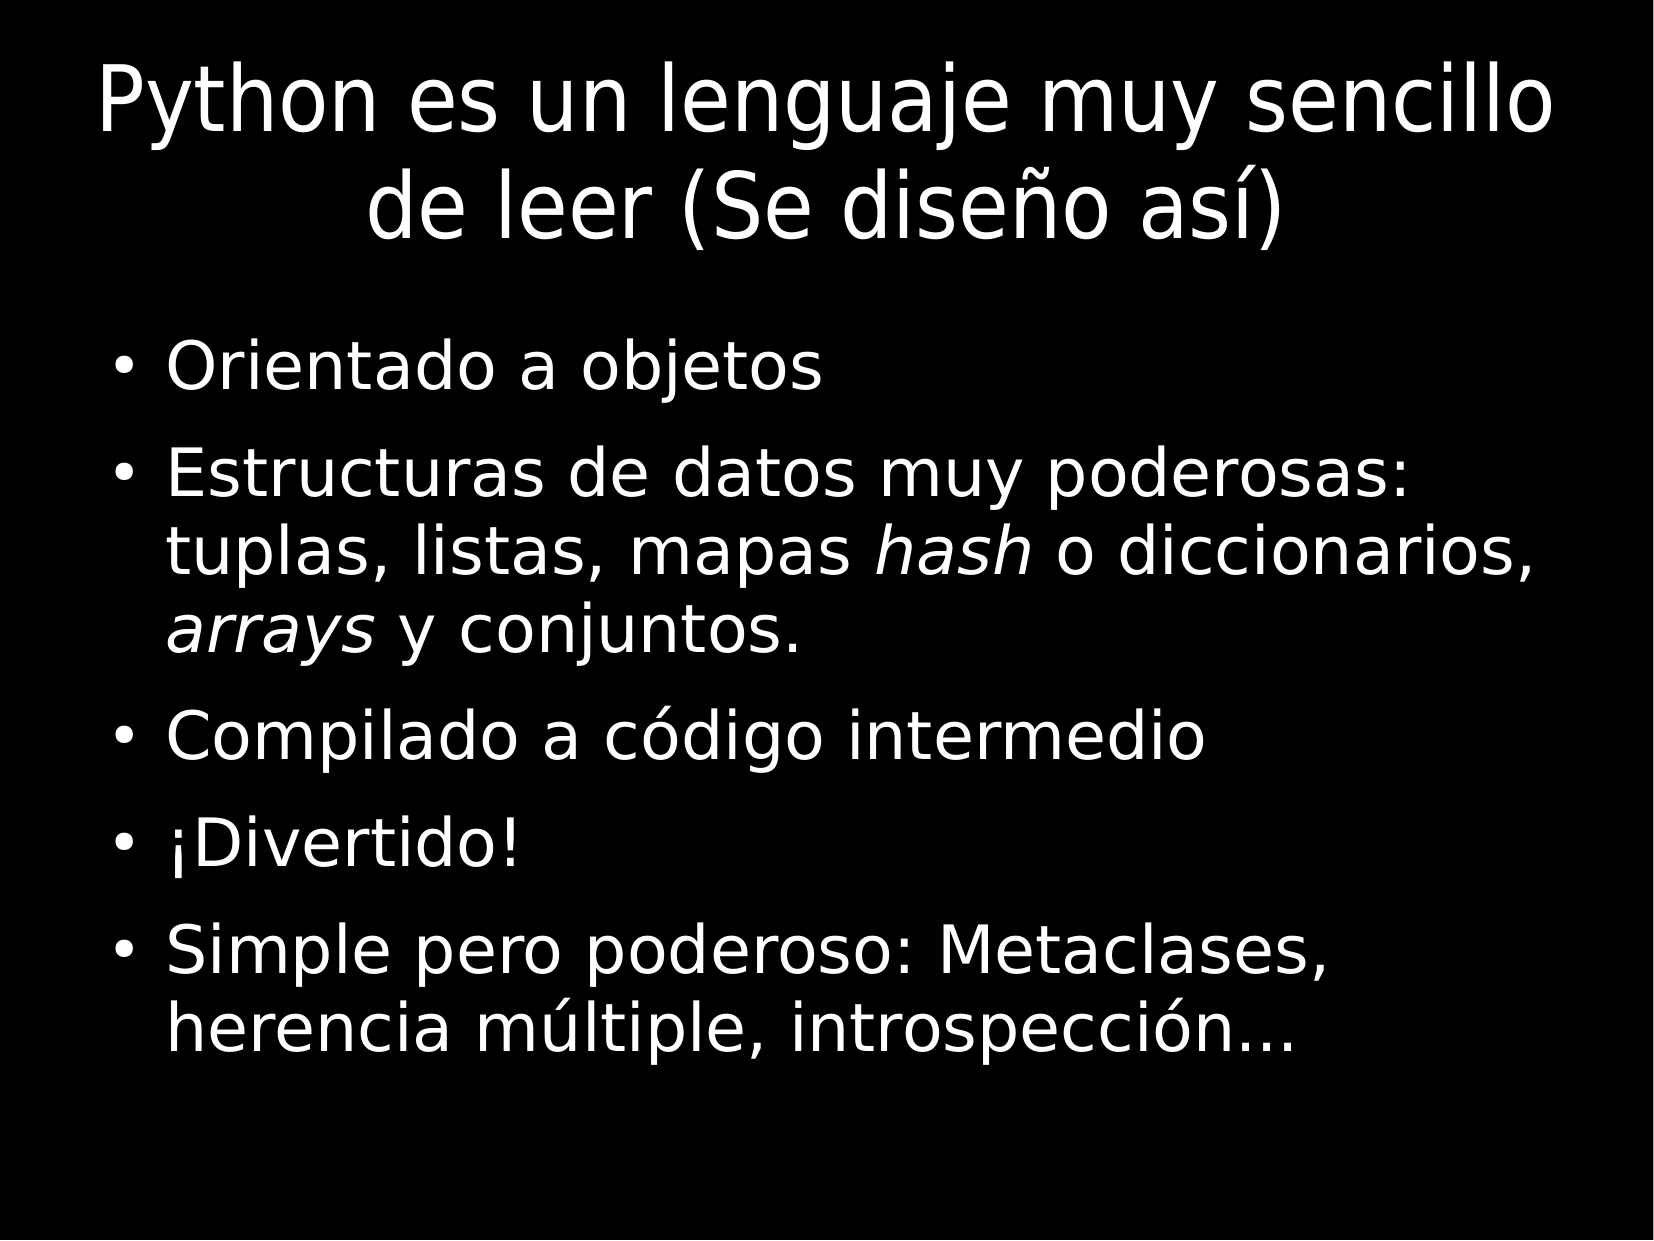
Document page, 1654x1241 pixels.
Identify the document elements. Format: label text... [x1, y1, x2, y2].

title Python es un lenguaje muy sencillo de leer (Se diseño así) [82, 45, 1571, 261]
list Orientado a objetos Estructuras de datos muy poderosas: tuplas, listas, mapas hash o diccionarios, arrays y conjuntos. Compilado a código intermedio ¡Divertido! Simple pero poderoso: Metaclases, herencia múltiple, introspección... [94, 327, 1583, 1146]
